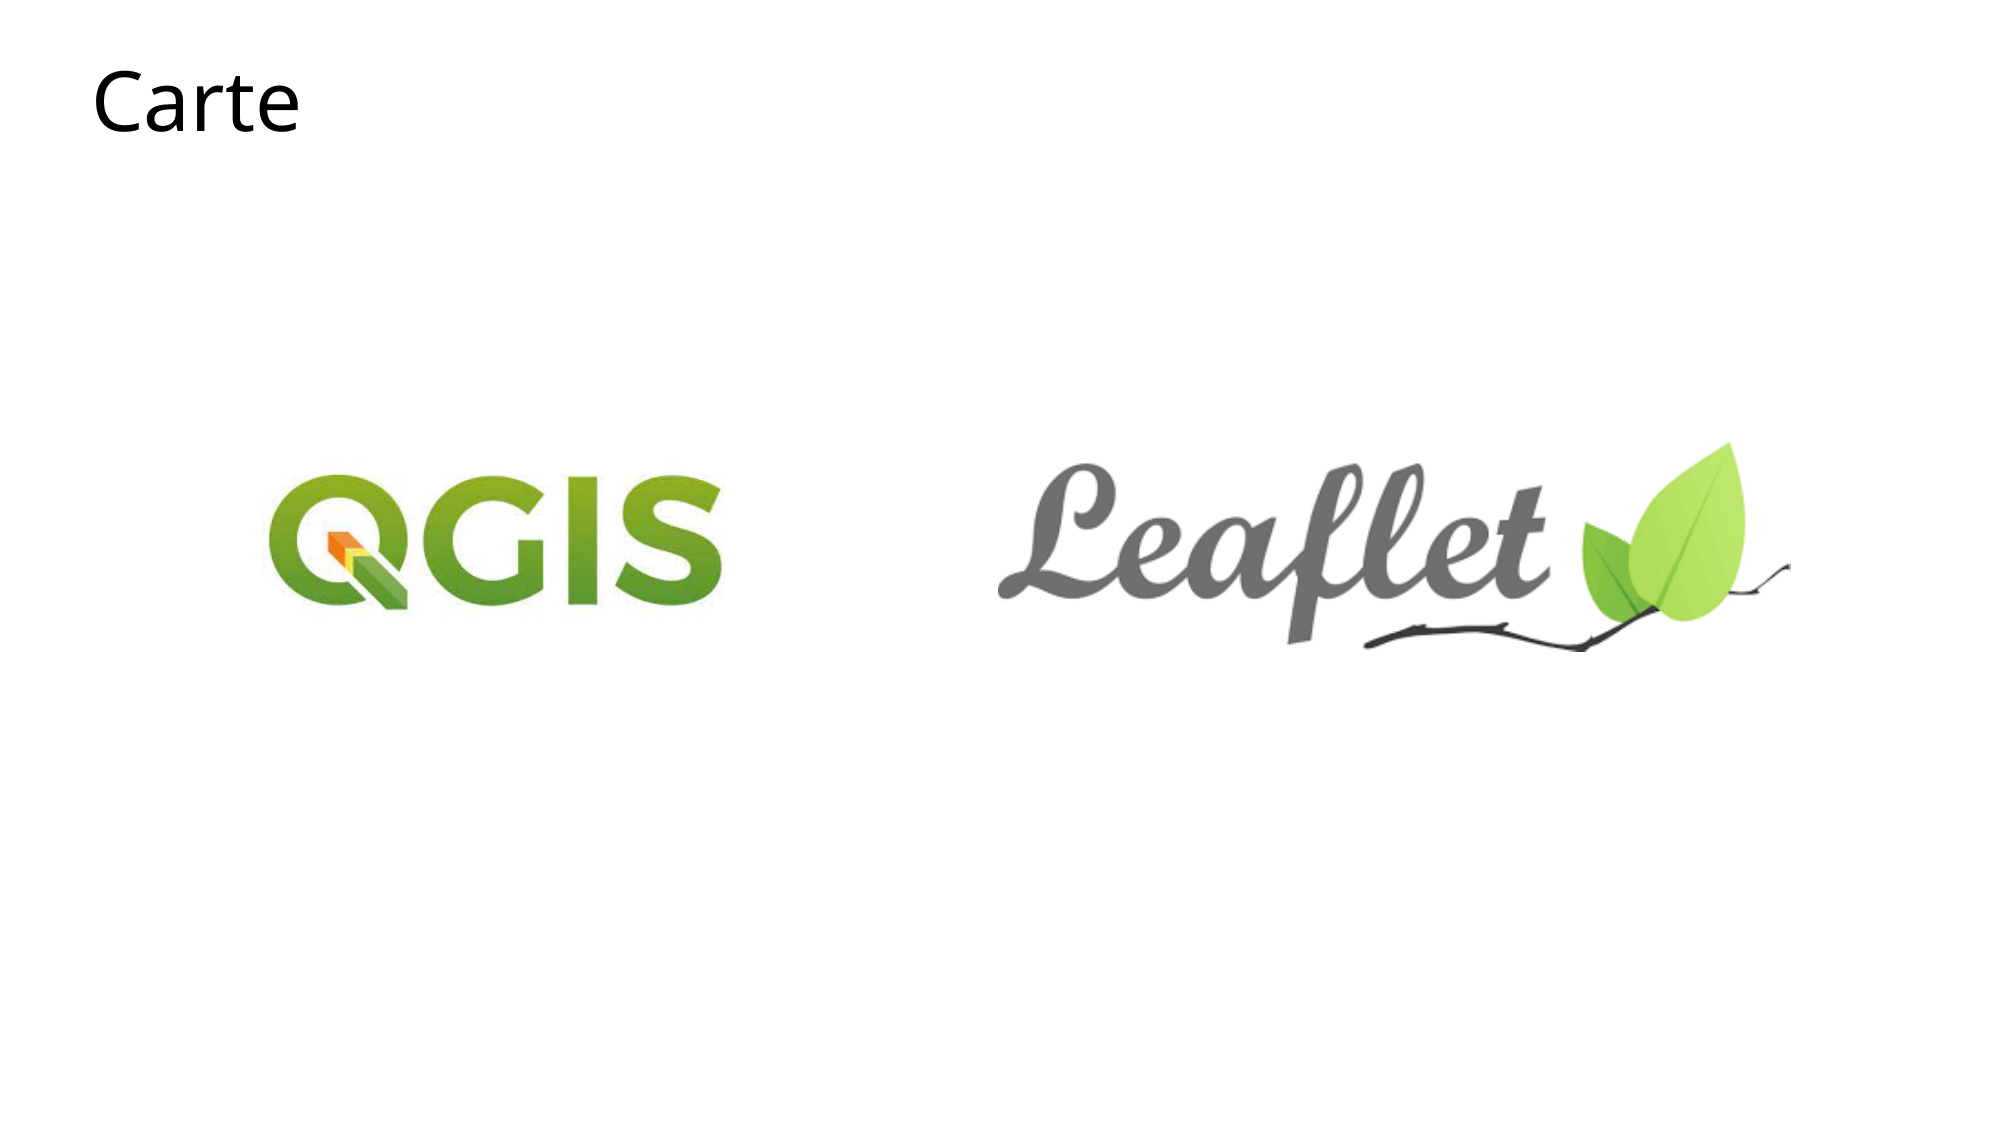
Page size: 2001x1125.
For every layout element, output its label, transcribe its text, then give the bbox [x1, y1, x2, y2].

picture [998, 442, 1791, 652]
text_box Carte [76, 35, 1028, 461]
picture [262, 461, 733, 624]
